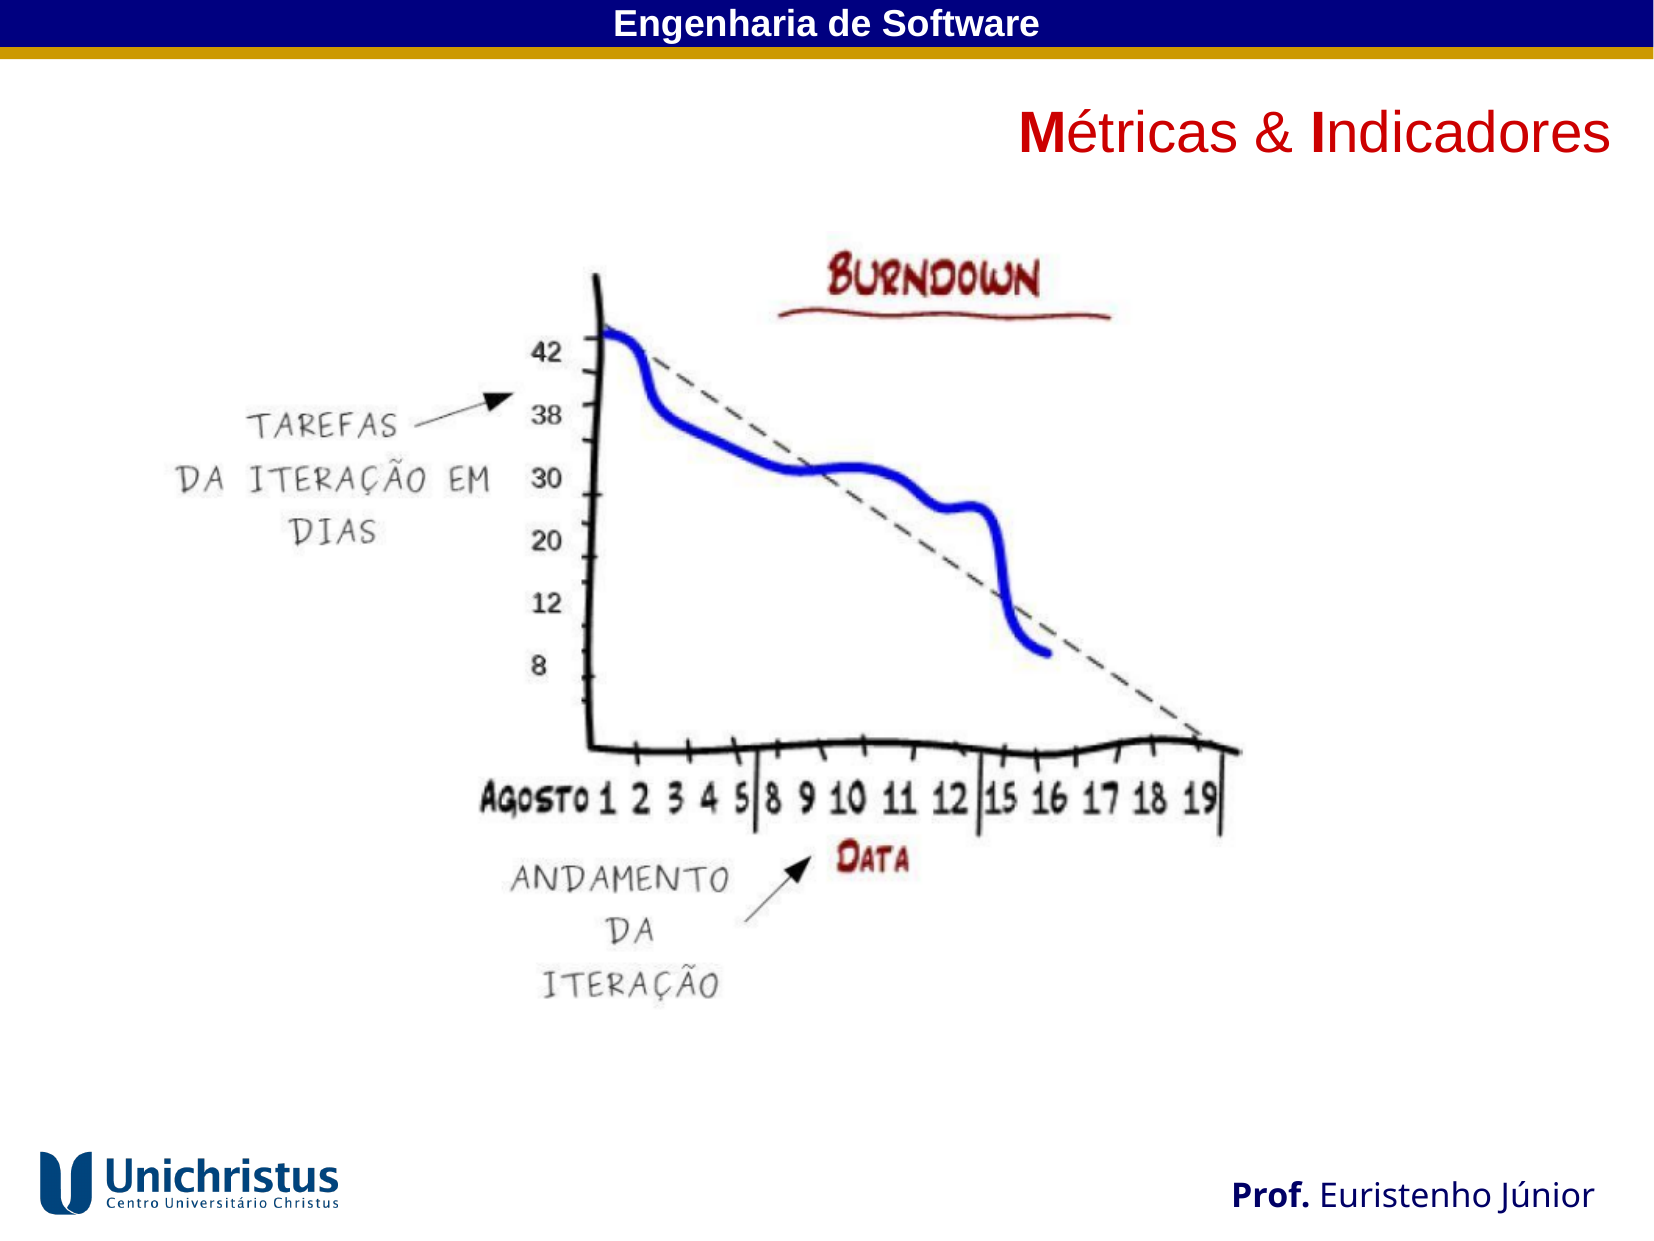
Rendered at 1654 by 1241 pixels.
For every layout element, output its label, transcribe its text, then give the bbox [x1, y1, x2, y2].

text_box [0, 47, 1654, 60]
picture [133, 231, 1276, 1016]
picture [35, 1148, 343, 1217]
text_box Métricas & Indicadores [1003, 92, 1654, 173]
text_box Prof. Euristenho Júnior [1216, 1163, 1654, 1224]
text_box Engenharia de Software [0, 0, 1654, 47]
